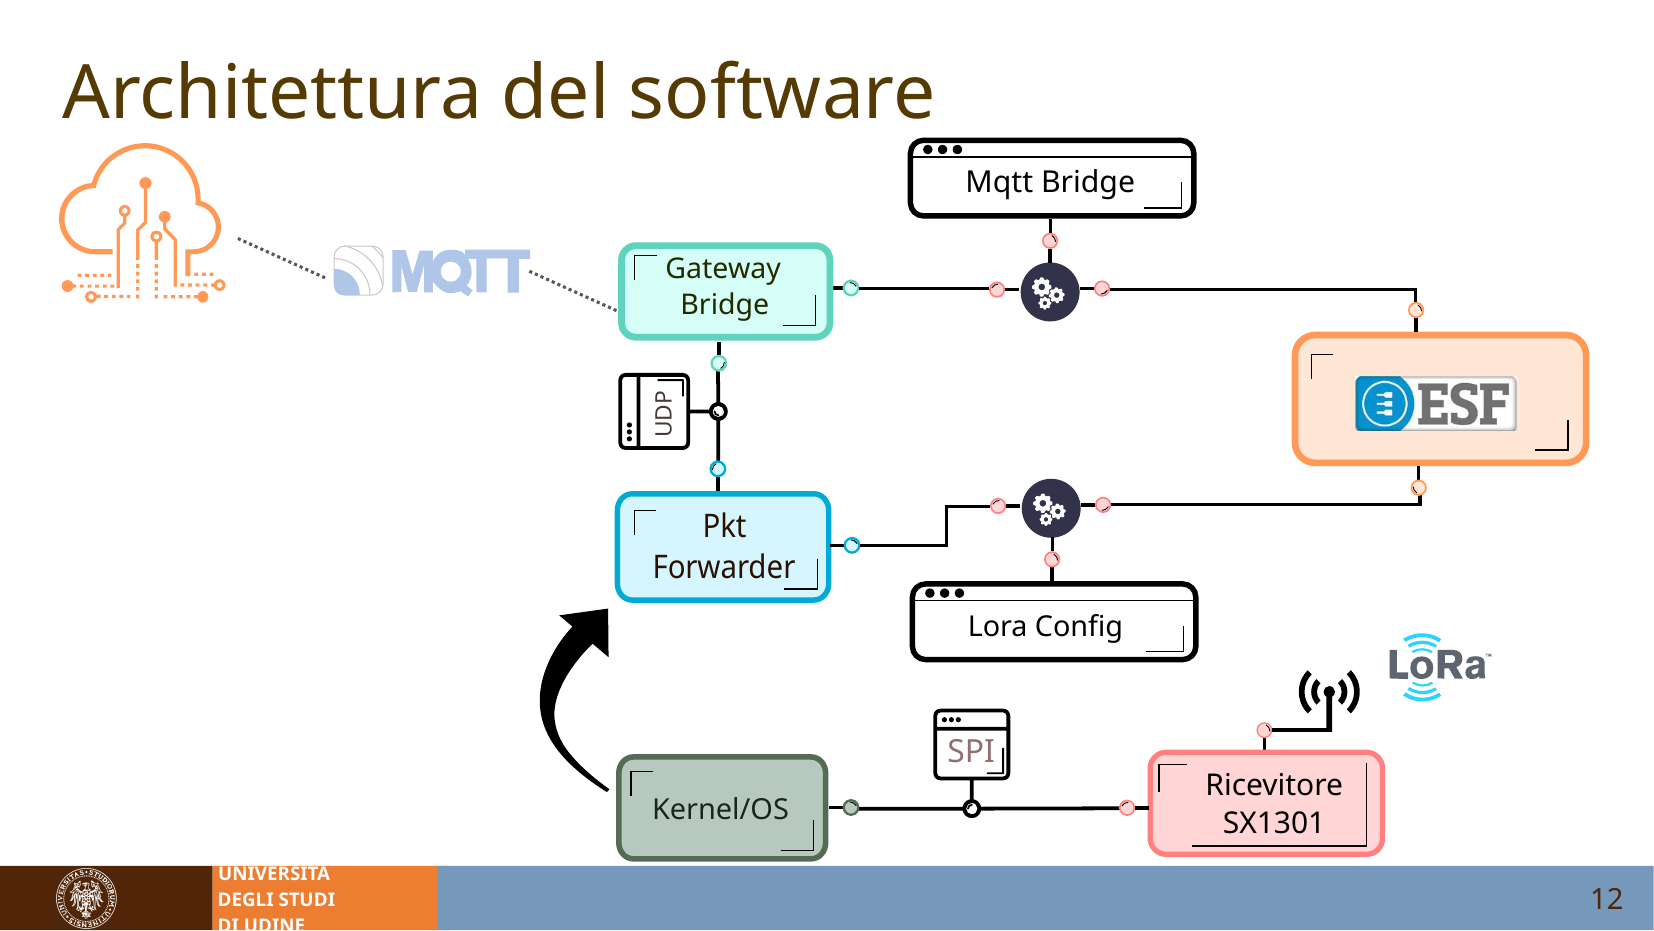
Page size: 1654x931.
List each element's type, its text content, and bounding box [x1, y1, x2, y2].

picture [53, 865, 119, 931]
text_box Architettura del software [47, 35, 1453, 141]
picture [59, 94, 1619, 862]
